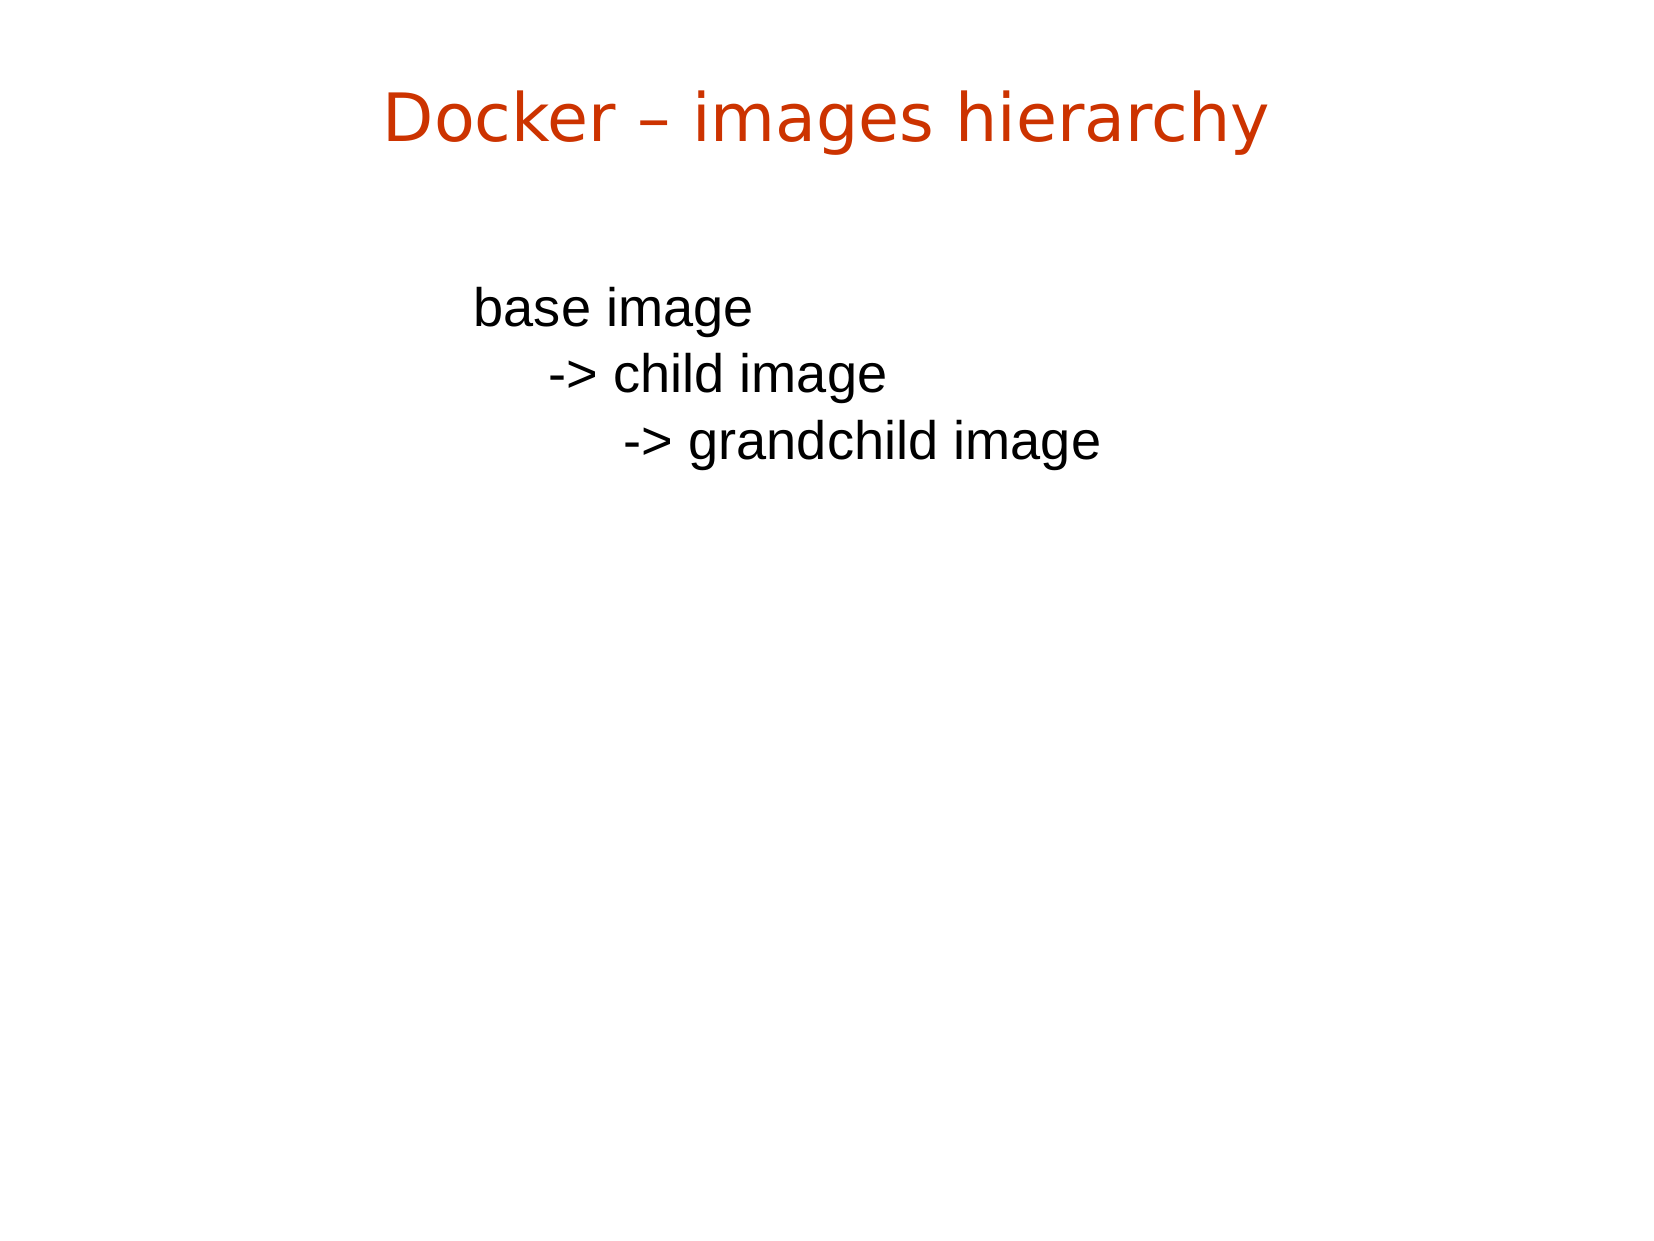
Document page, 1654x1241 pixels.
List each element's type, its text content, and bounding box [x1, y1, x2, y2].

text_box Docker – images hierarchy [367, 72, 1286, 166]
text_box base image -> child image -> grandchild image [458, 270, 1195, 575]
